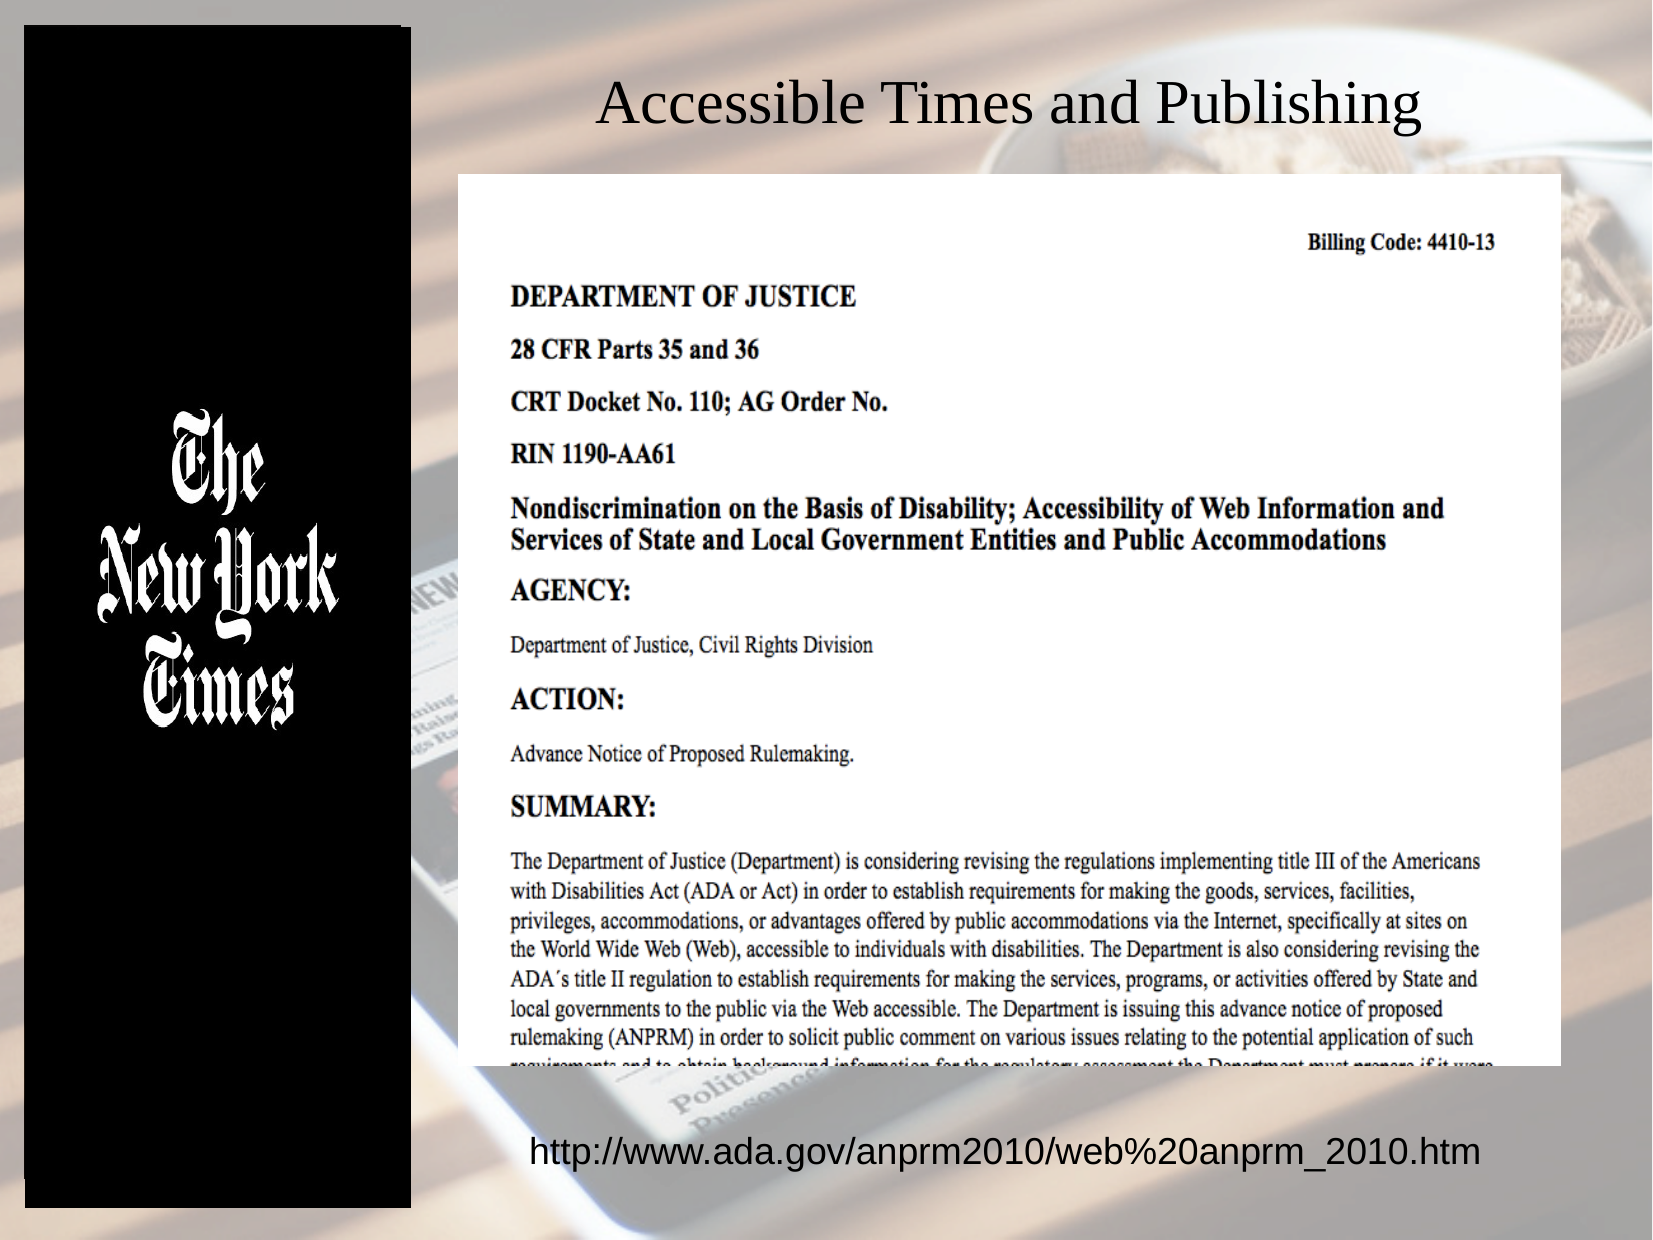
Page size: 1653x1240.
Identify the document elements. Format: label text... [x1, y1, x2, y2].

text_box Accessible Times and Publishing [588, 60, 1431, 145]
text_box http://www.ada.gov/anprm2010/web%20anprm_2010.htm [521, 1123, 1507, 1181]
picture [0, 0, 1653, 1240]
